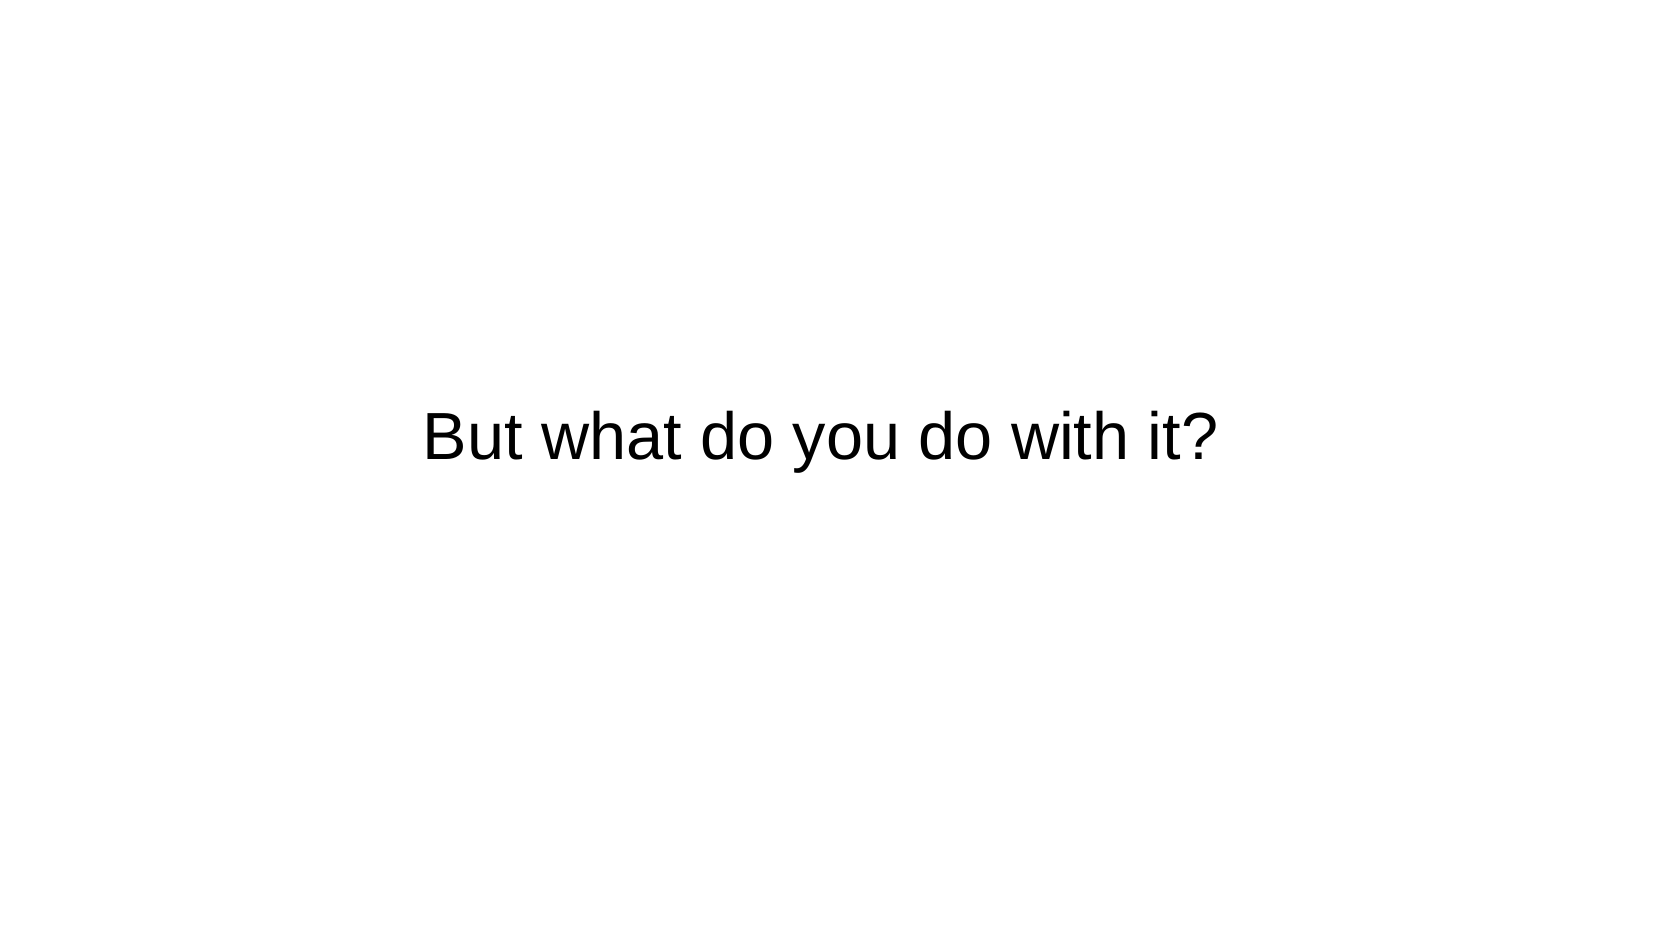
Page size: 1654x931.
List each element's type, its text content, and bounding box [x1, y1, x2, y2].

subtitle But what do you do with it? [76, 76, 1565, 797]
